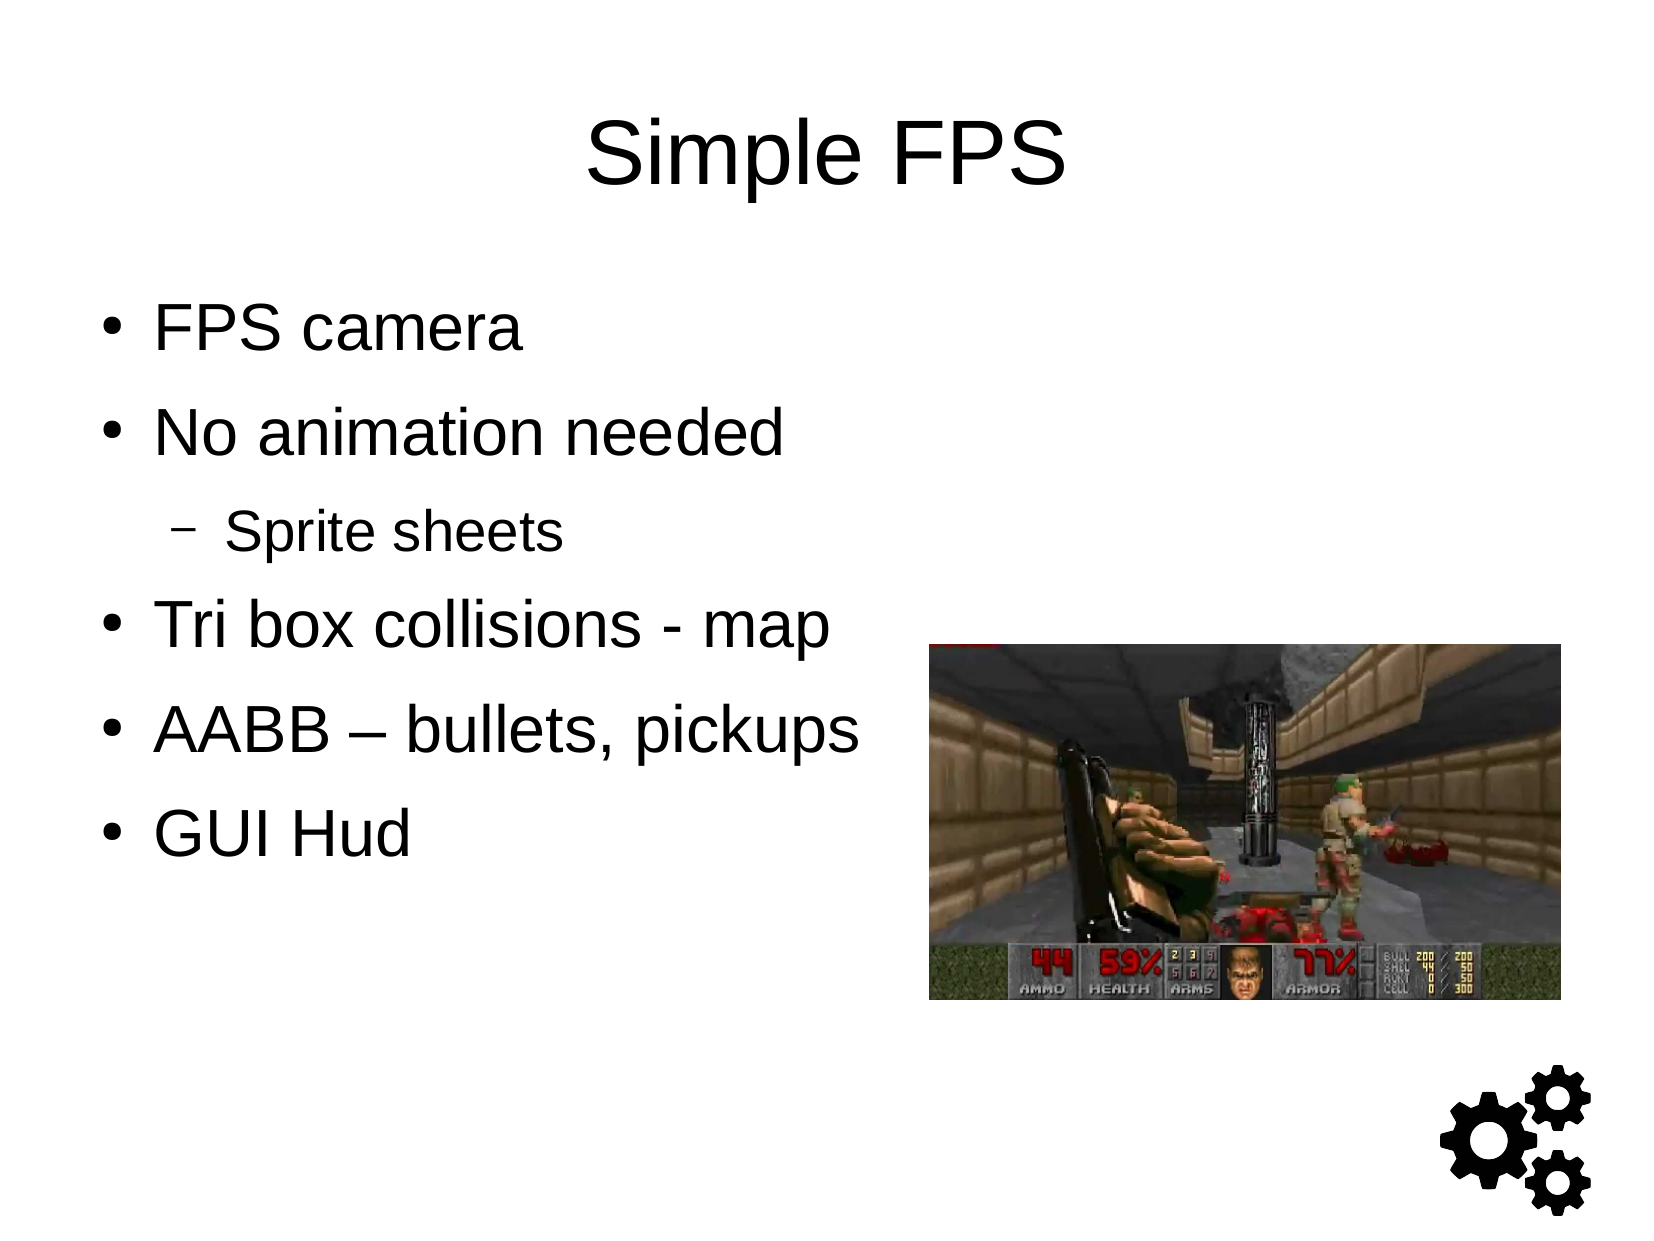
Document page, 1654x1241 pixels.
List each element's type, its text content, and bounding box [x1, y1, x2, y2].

title Simple FPS [82, 49, 1571, 257]
list FPS camera No animation needed Sprite sheets Tri box collisions - map AABB – bullets, pickups GUI Hud [82, 290, 1571, 1010]
picture [1440, 1065, 1591, 1216]
picture [929, 644, 1561, 1000]
